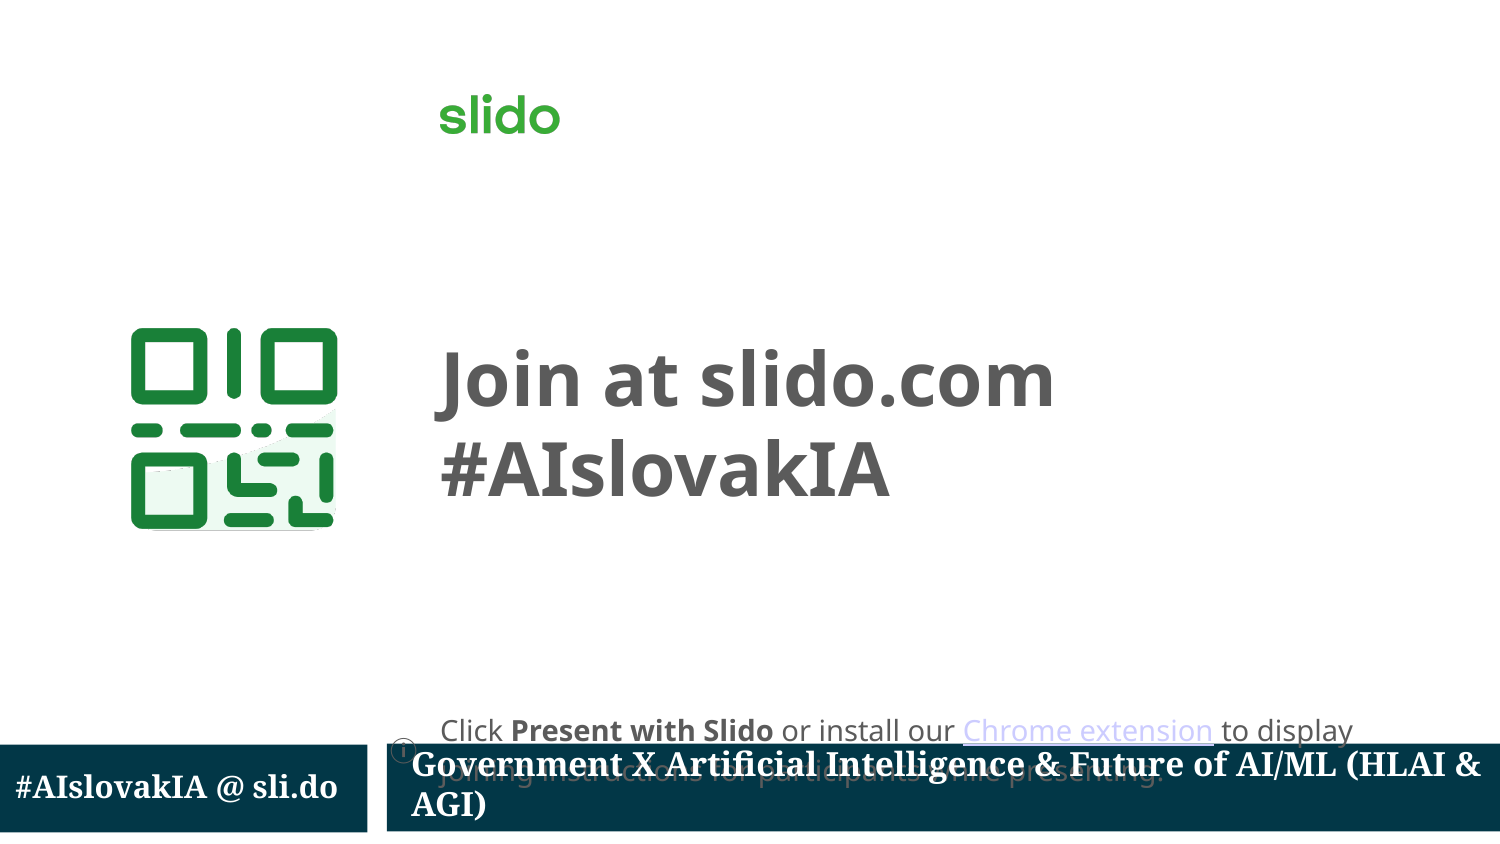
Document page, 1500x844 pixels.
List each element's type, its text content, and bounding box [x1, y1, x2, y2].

text_box Government X Artificial Intelligence & Future of AI/ML (HLAI & AGI) [400, 740, 1500, 826]
picture [83, 272, 384, 572]
text_box Click Present with Slido or install our Chrome extension to display joining instructions for participants while presenting. [425, 718, 1417, 740]
text_box #AIslovakIA @ sli.do [0, 752, 493, 821]
text_box ⓘ [375, 718, 425, 752]
text_box Join at slido.com #AIslovakIA [425, 316, 1417, 528]
picture [428, 83, 572, 147]
